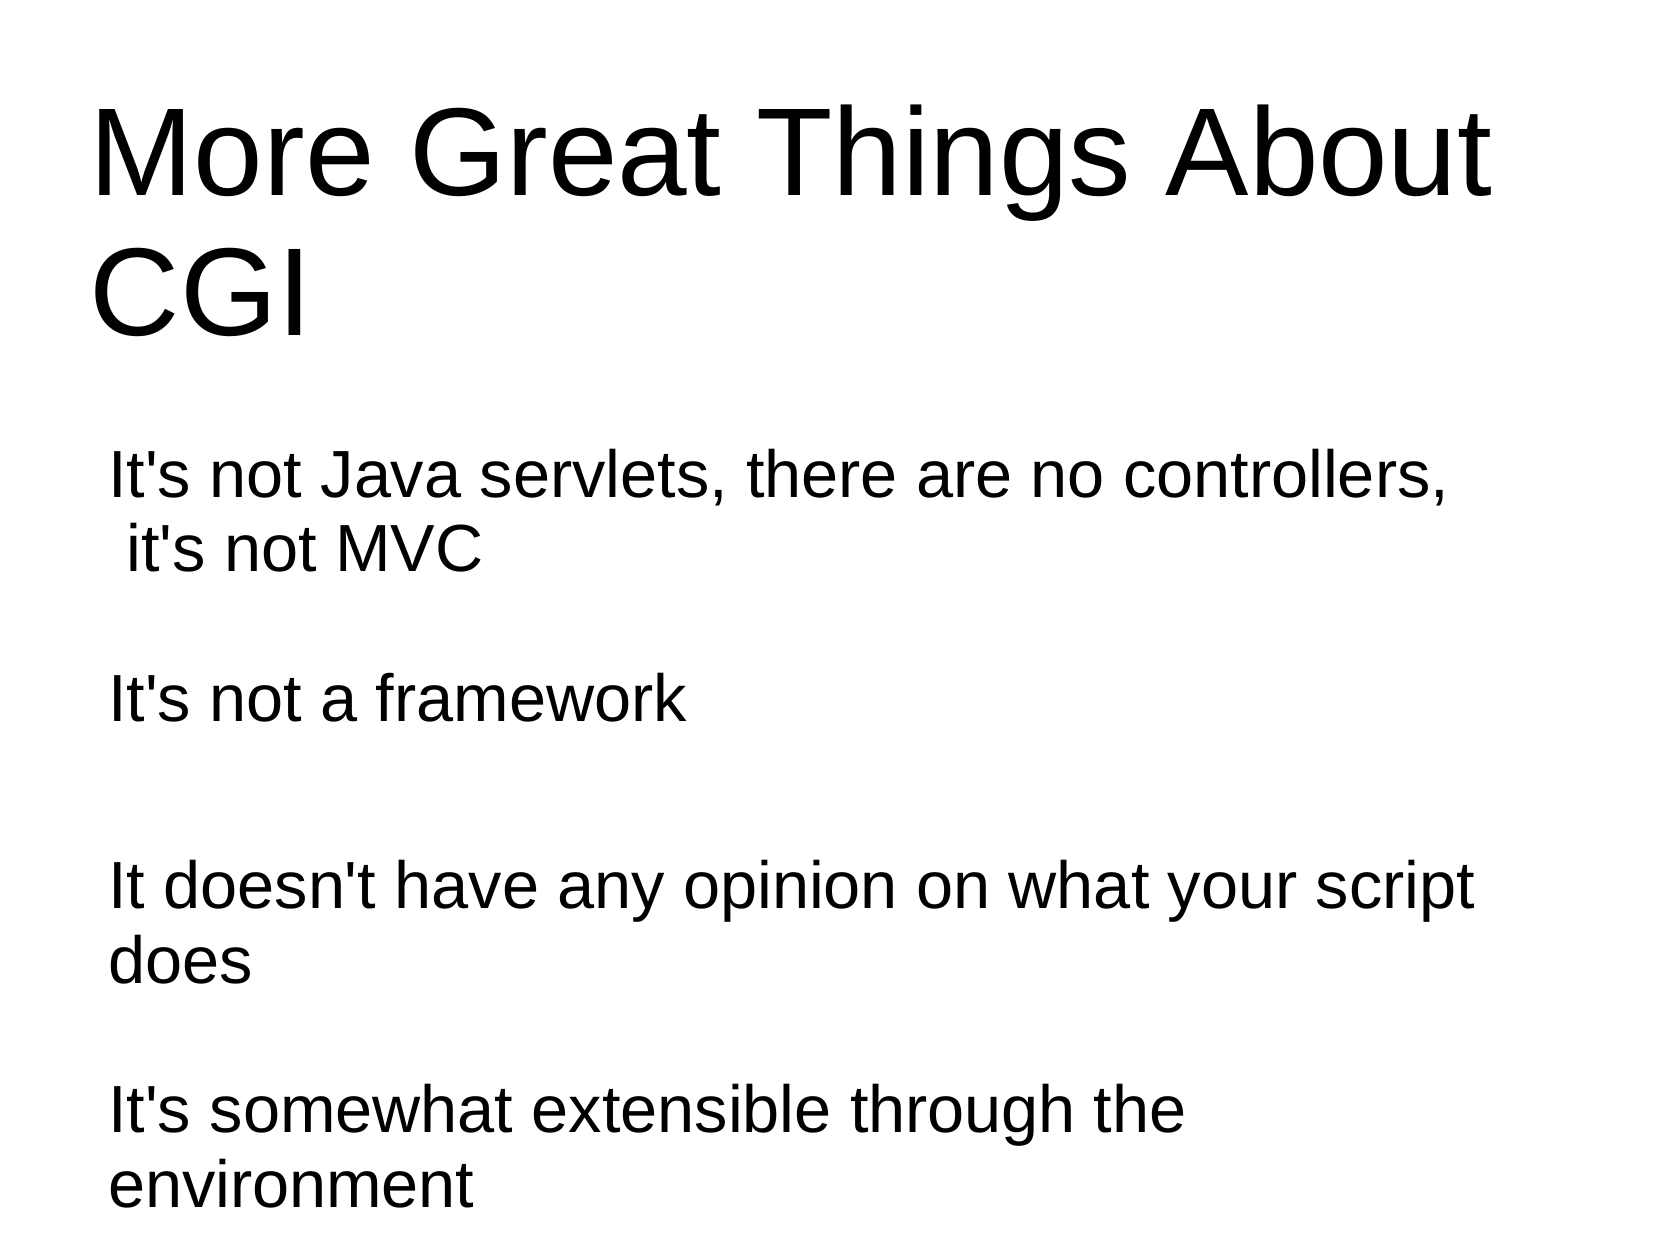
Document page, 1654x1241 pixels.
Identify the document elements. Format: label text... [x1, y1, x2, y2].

text_box More Great Things About CGI It's not Java servlets, there are no controllers, it's not MVC It's not a framework It doesn't have any opinion on what your script does It's somewhat extensible through the environment [75, 75, 1576, 1241]
